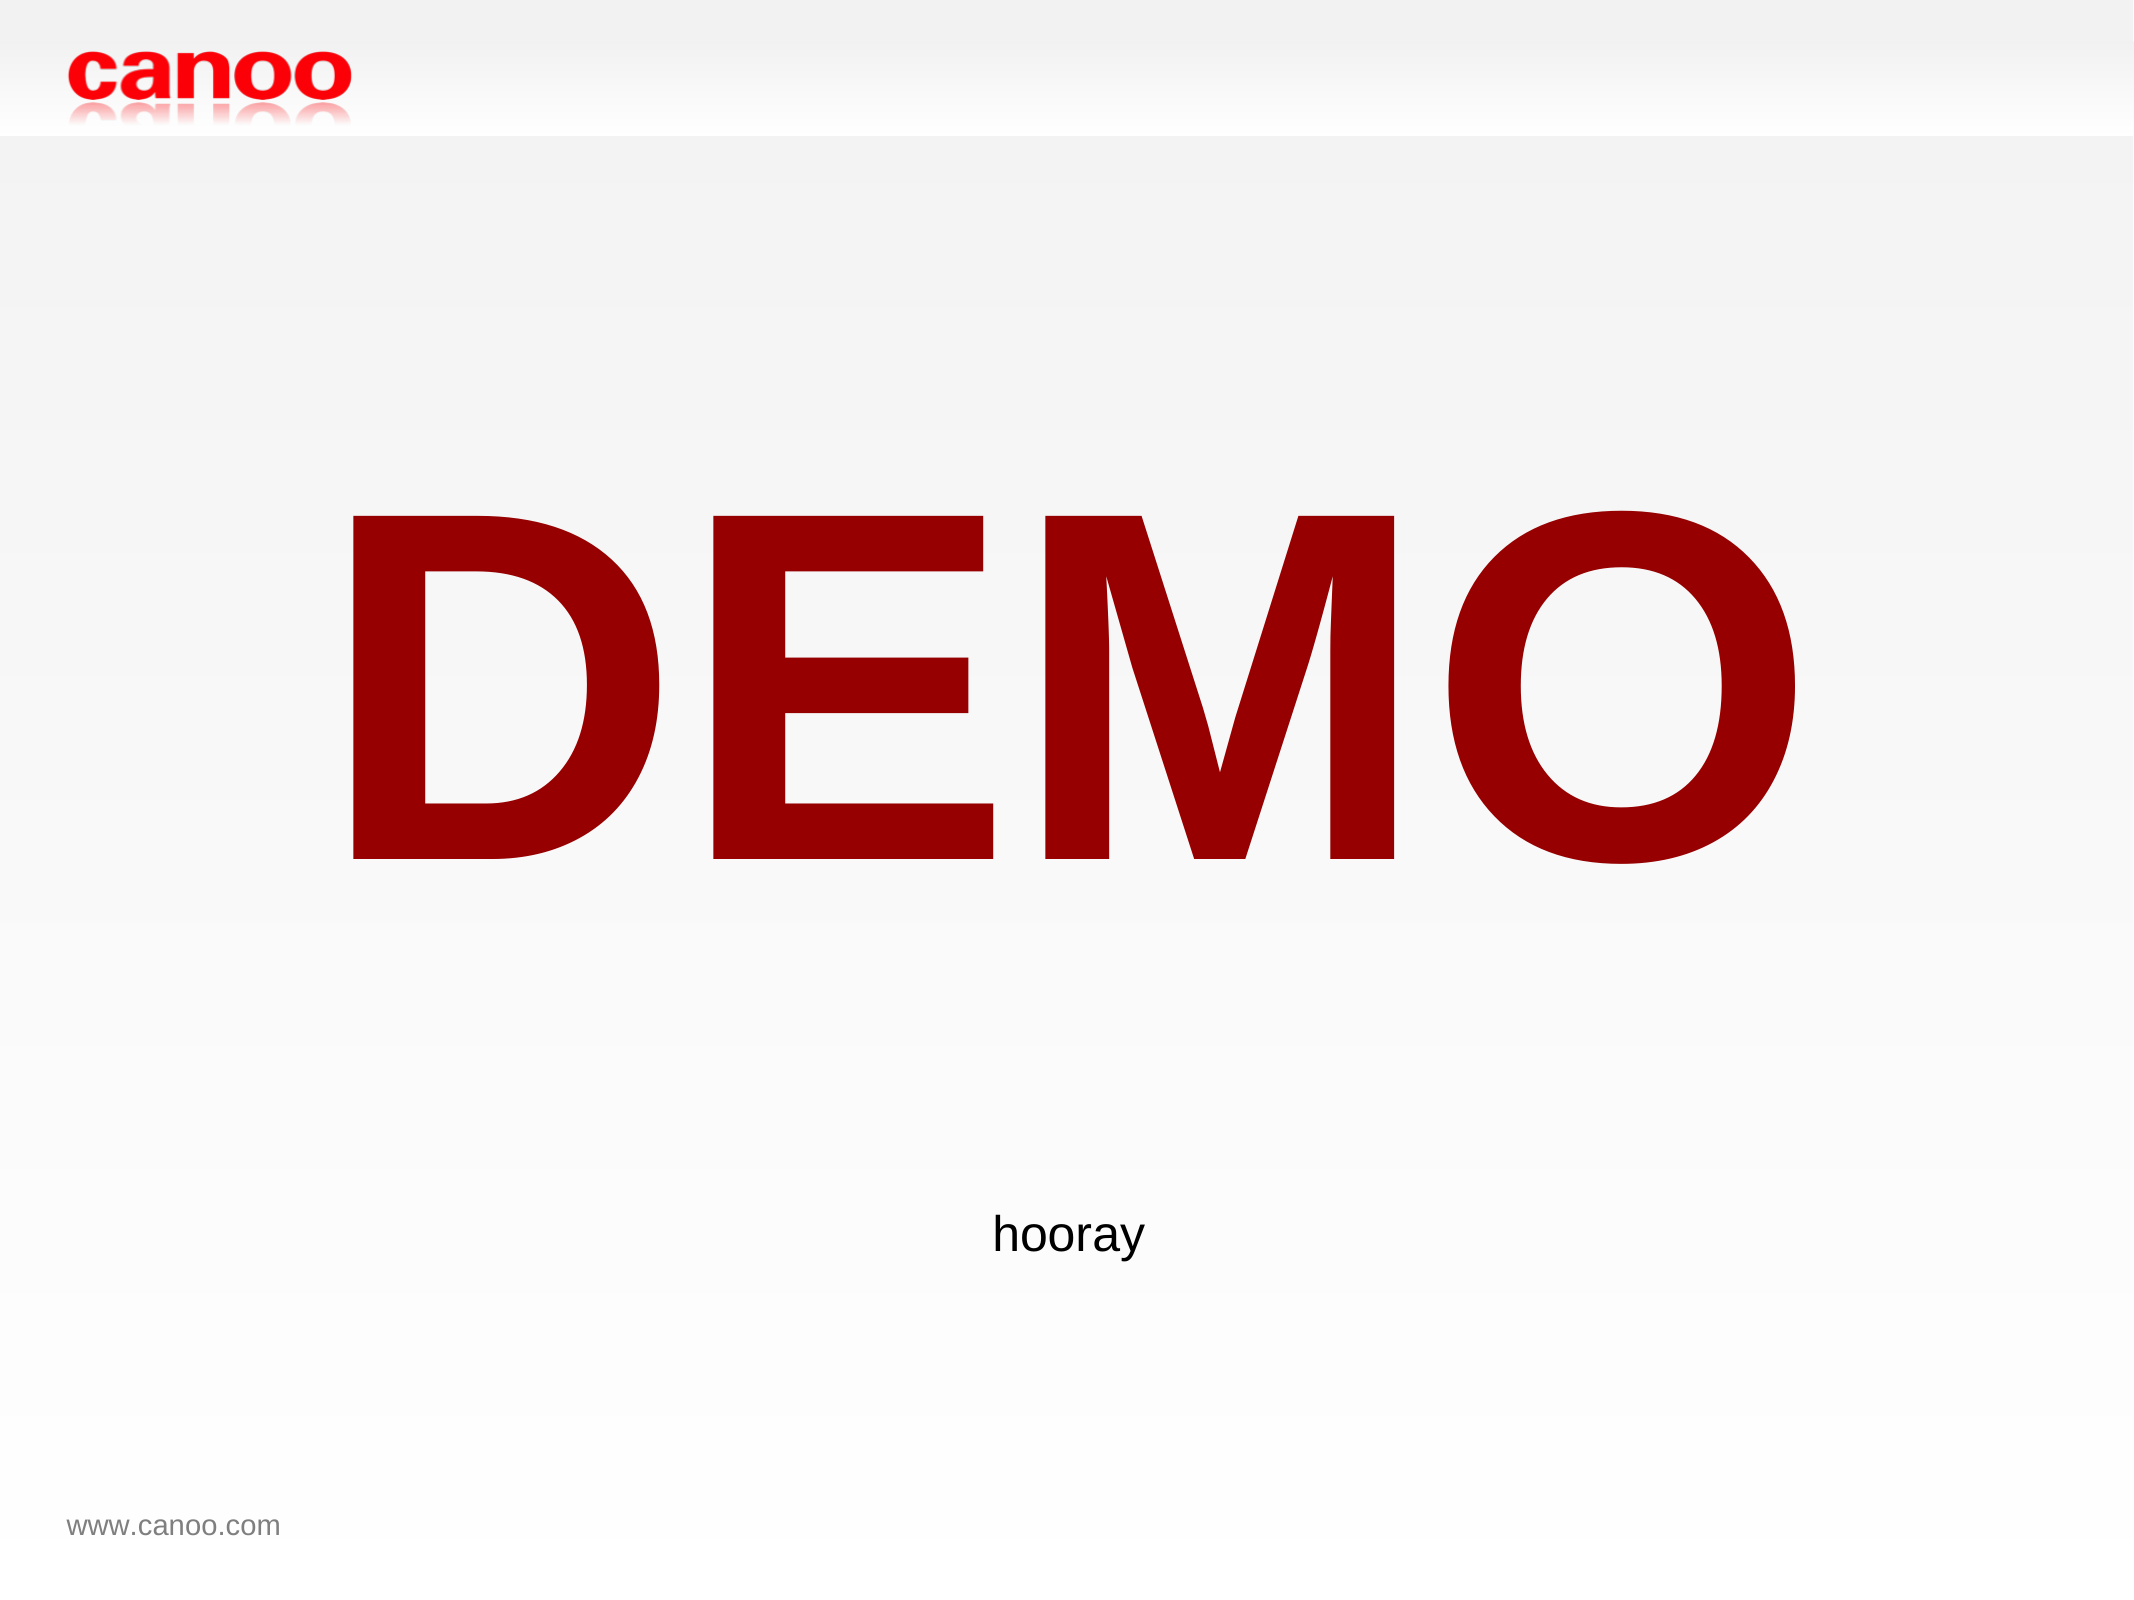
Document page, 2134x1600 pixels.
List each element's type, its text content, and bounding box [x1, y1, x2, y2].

picture [65, 48, 353, 154]
subtitle hooray [62, 1050, 2075, 1414]
title DEMO [62, 194, 2075, 1050]
